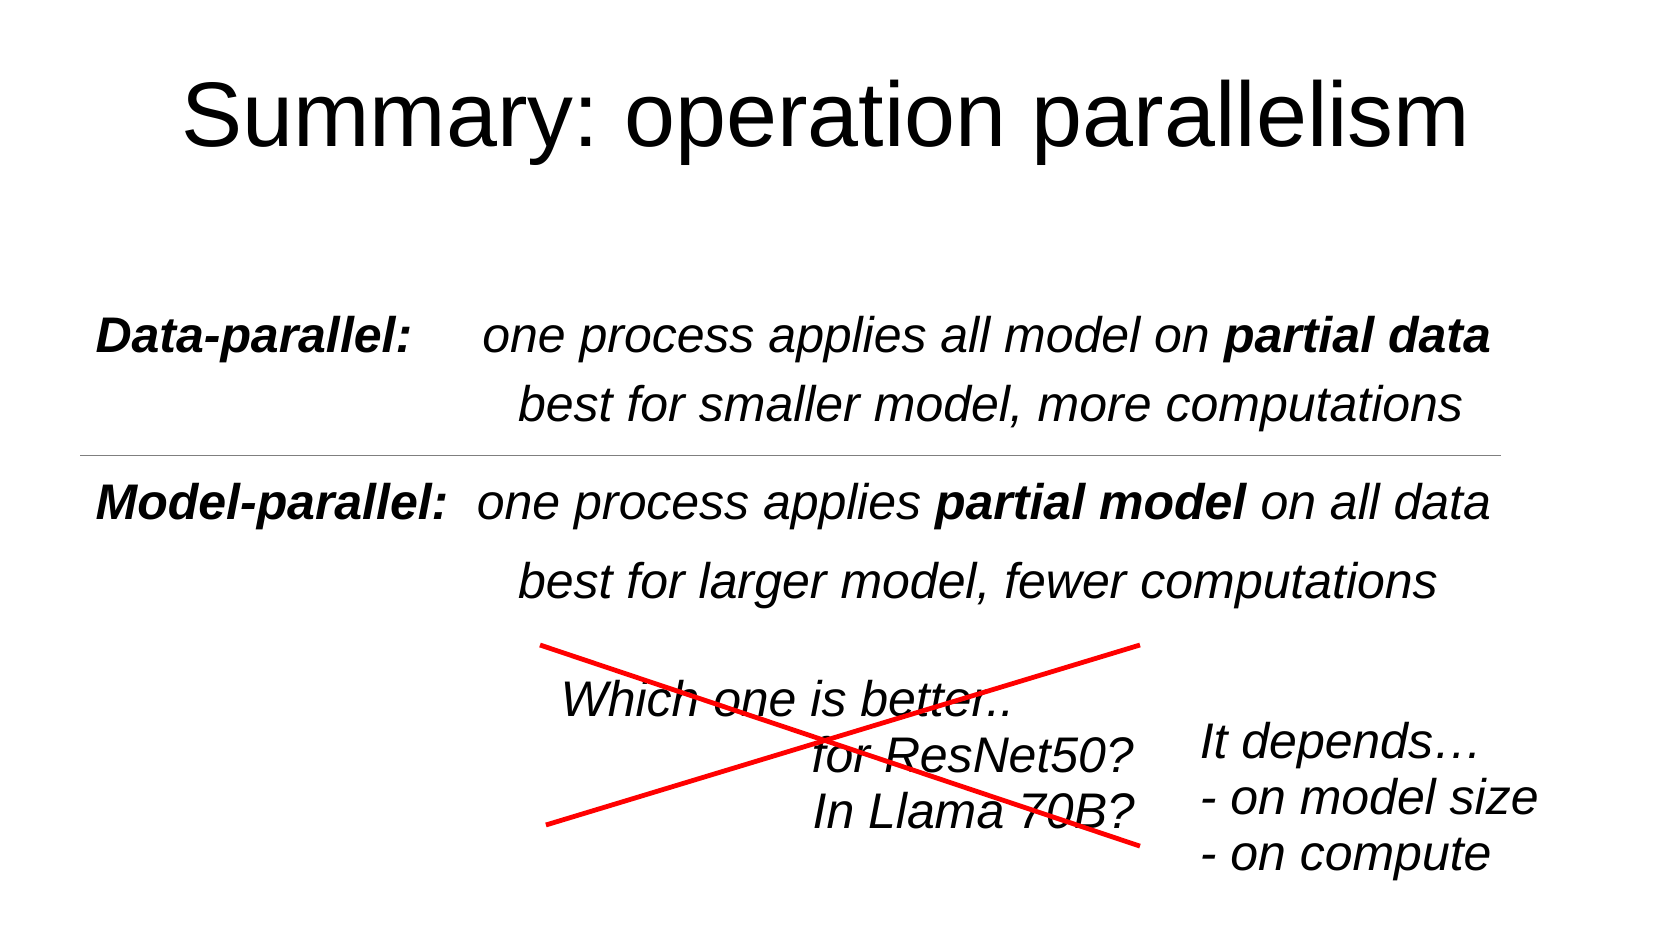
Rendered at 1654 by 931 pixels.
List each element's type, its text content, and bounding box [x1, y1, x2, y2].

text_box It depends… - on model size - on compute [1185, 705, 1586, 931]
text_box Which one is better.. for ResNet50? In Llama 70B? [545, 744, 1132, 847]
text_box best for smaller model, more computations [503, 456, 1486, 496]
title Summary: operation parallelism [82, 37, 1571, 193]
text_box Which one is better.. for ResNet50? In Llama 70B? [545, 673, 814, 822]
text_box Data-parallel: one process applies all model on partial data Model-parallel: one process applies partial model on all data [80, 299, 1574, 538]
text_box Which one is better.. for ResNet50? In Llama 70B? [835, 673, 1276, 847]
text_box best for smaller model, more computations [503, 368, 1486, 455]
text_box Which one is better.. for ResNet50? In Llama 70B? [635, 673, 1036, 737]
text_box best for larger model, fewer computations [503, 545, 1486, 673]
